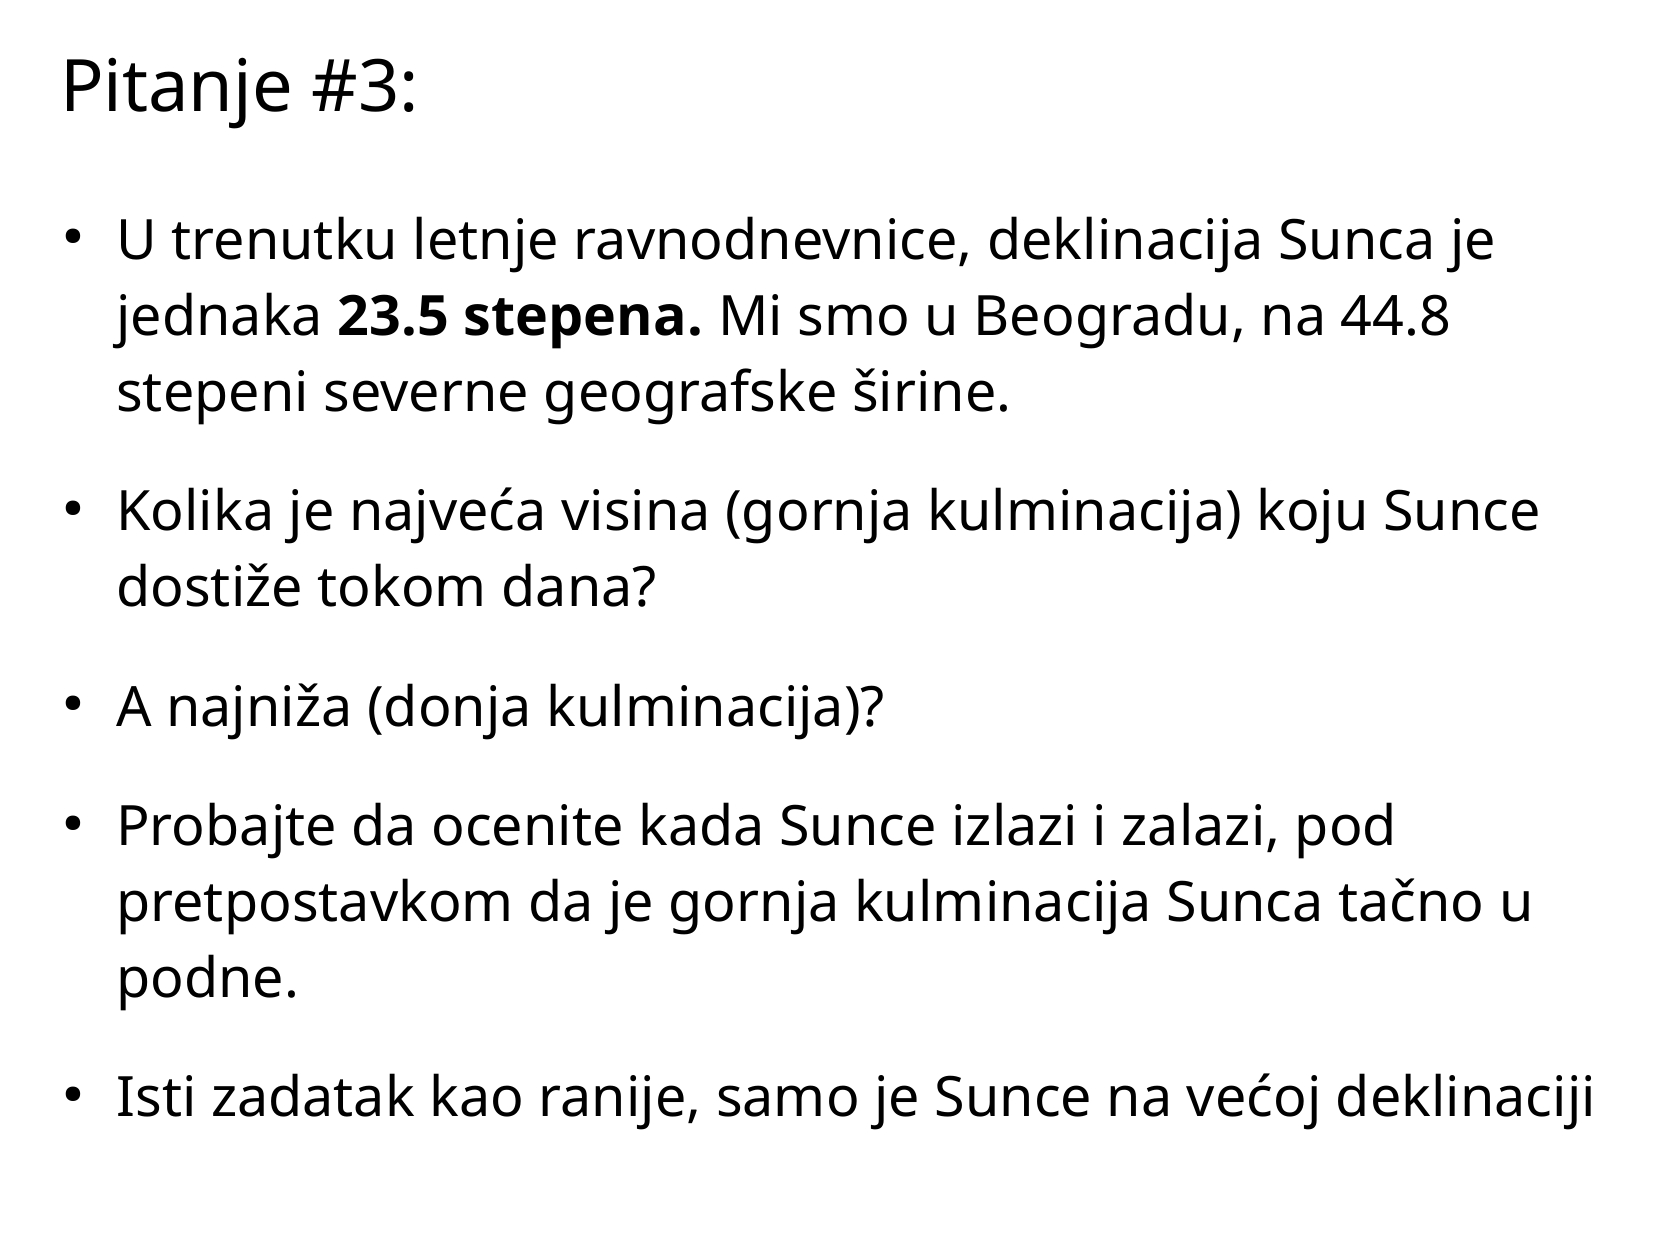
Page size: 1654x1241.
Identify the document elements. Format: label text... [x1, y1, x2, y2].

list U trenutku letnje ravnodnevnice, deklinacija Sunca je jednaka 23.5 stepena. Mi smo u Beogradu, na 44.8 stepeni severne geografske širine. Kolika je najveća visina (gornja kulminacija) koju Sunce dostiže tokom dana? A najniža (donja kulminacija)? Probajte da ocenite kada Sunce izlazi i zalazi, pod pretpostavkom da je gornja kulminacija Sunca tačno u podne. Isti zadatak kao ranije, samo je Sunce na većoj deklinaciji [45, 200, 1635, 1173]
title Pitanje #3: [59, 17, 1648, 150]
